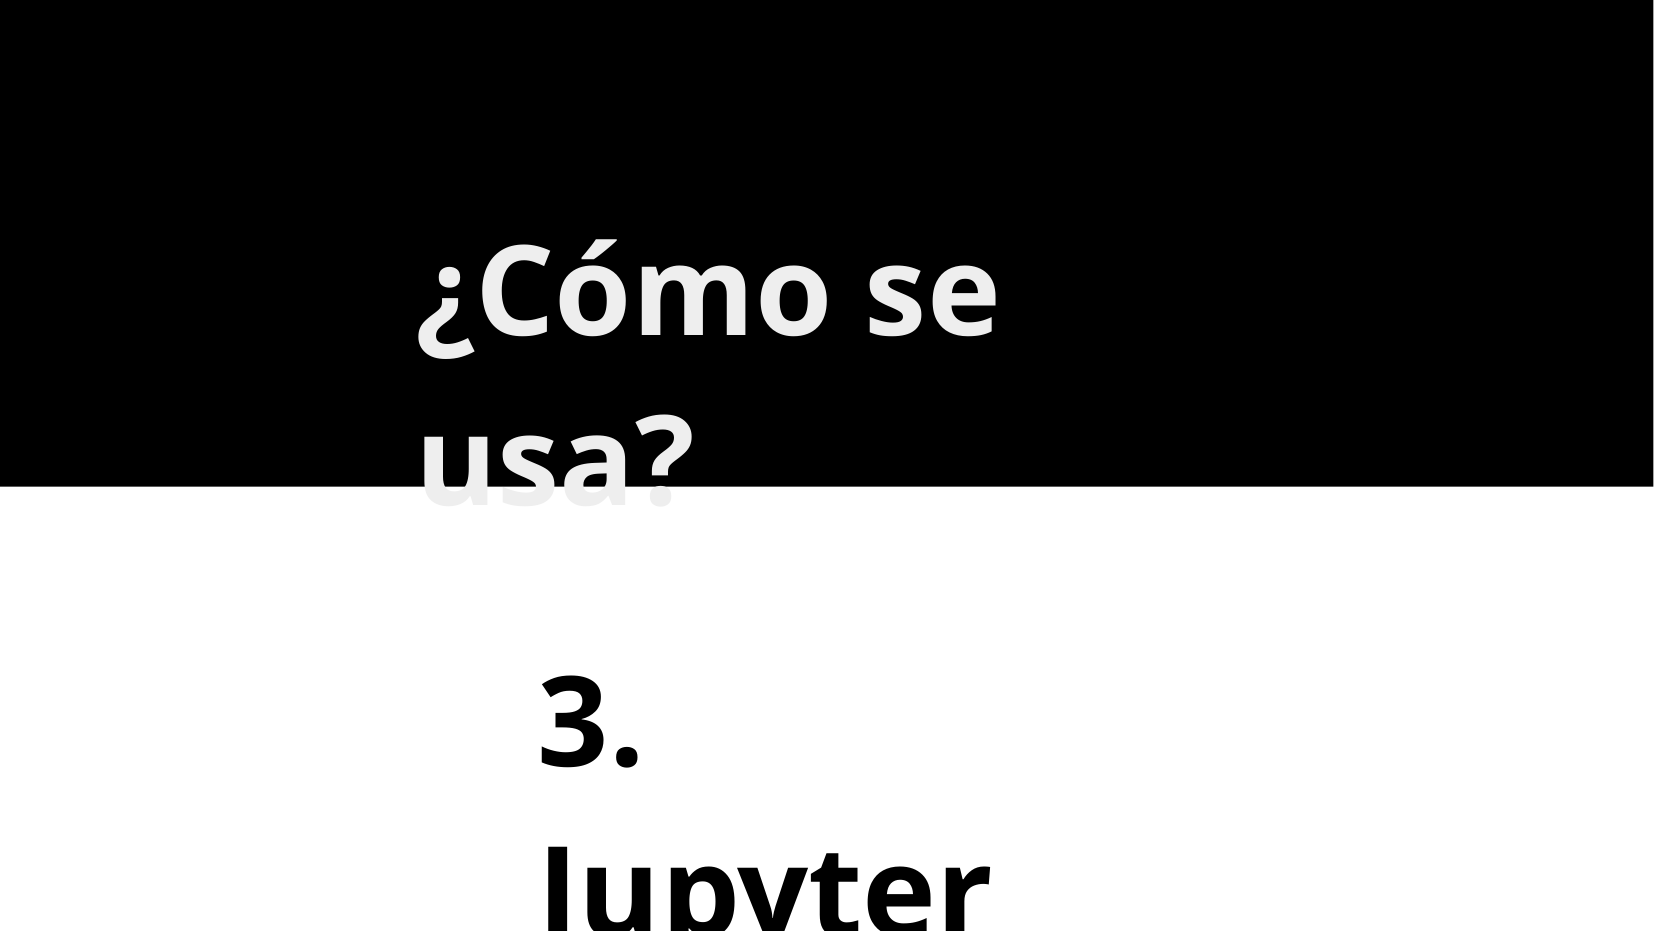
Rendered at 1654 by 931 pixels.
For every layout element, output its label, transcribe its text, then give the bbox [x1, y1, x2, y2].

text_box [0, 0, 1654, 487]
text_box ¿Cómo se usa? [400, 194, 1254, 335]
text_box 3. Jupyter [522, 625, 1131, 769]
text_box [583, 473, 607, 487]
